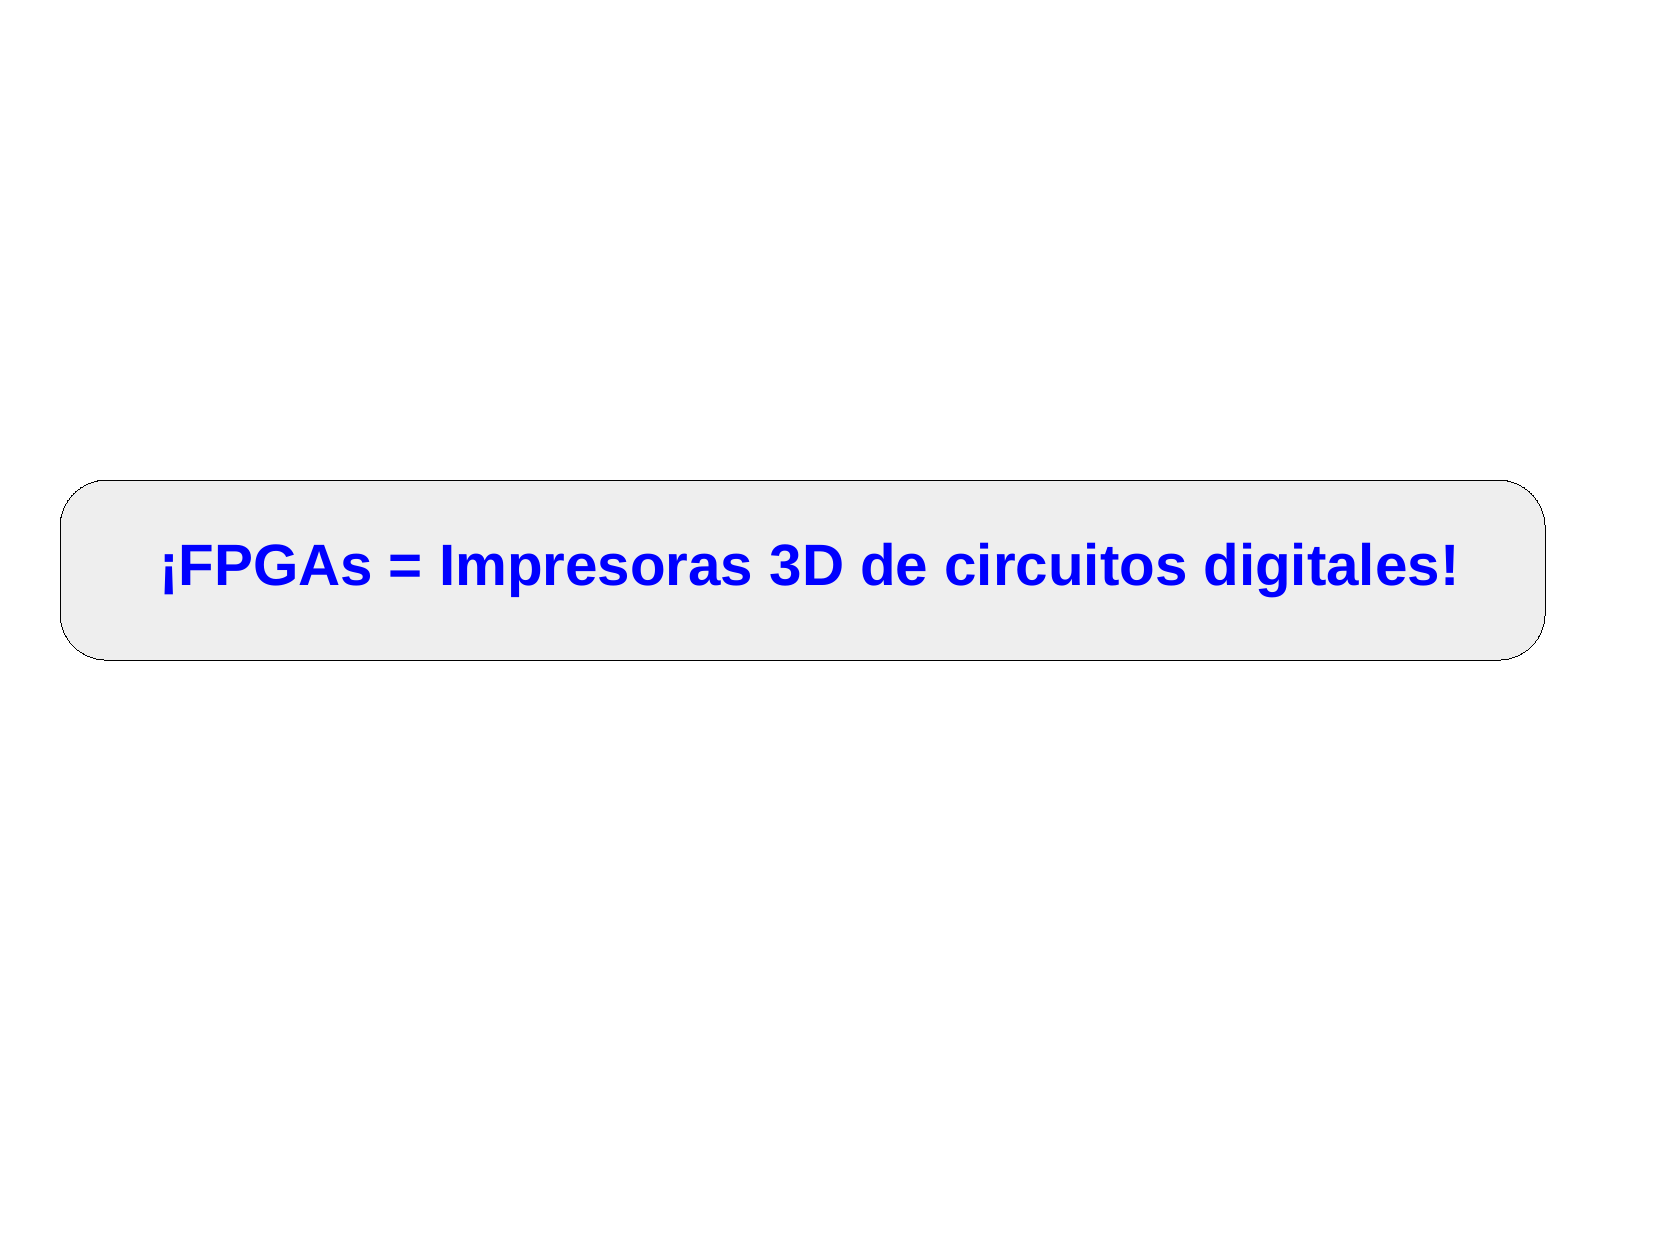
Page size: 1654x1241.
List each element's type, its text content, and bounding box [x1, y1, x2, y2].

text_box ¡FPGAs = Impresoras 3D de circuitos digitales! [120, 525, 1501, 617]
text_box [60, 480, 1546, 661]
